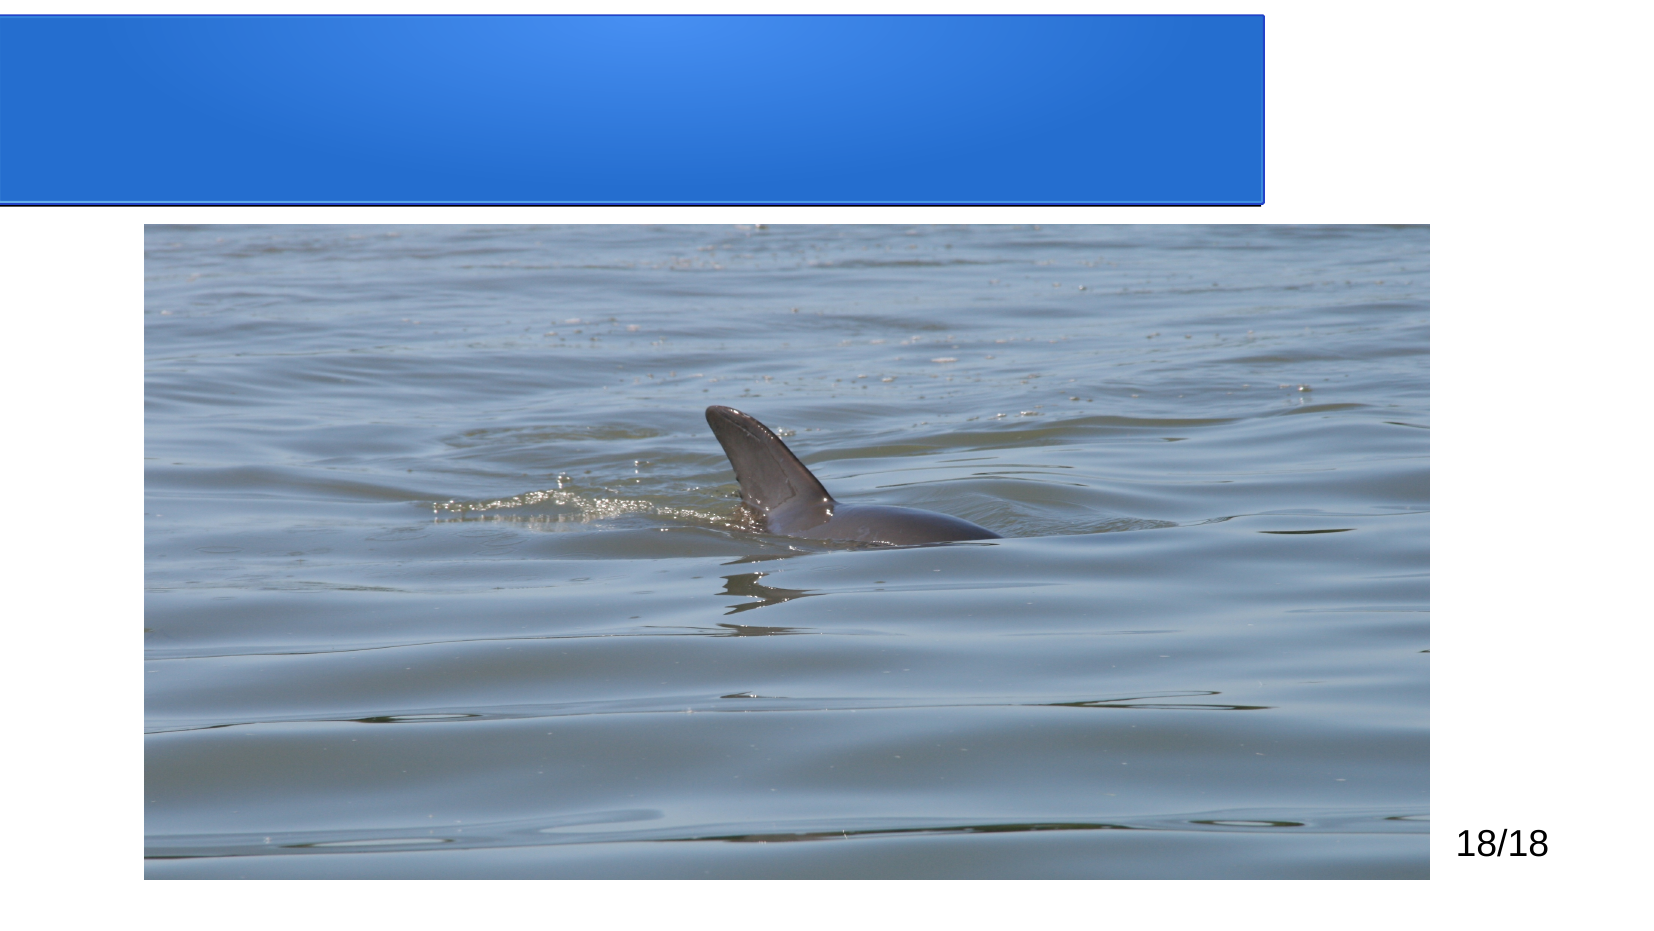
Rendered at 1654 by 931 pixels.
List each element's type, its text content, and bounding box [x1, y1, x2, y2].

text_box 18/18 [1440, 814, 1630, 874]
picture [144, 224, 1430, 880]
